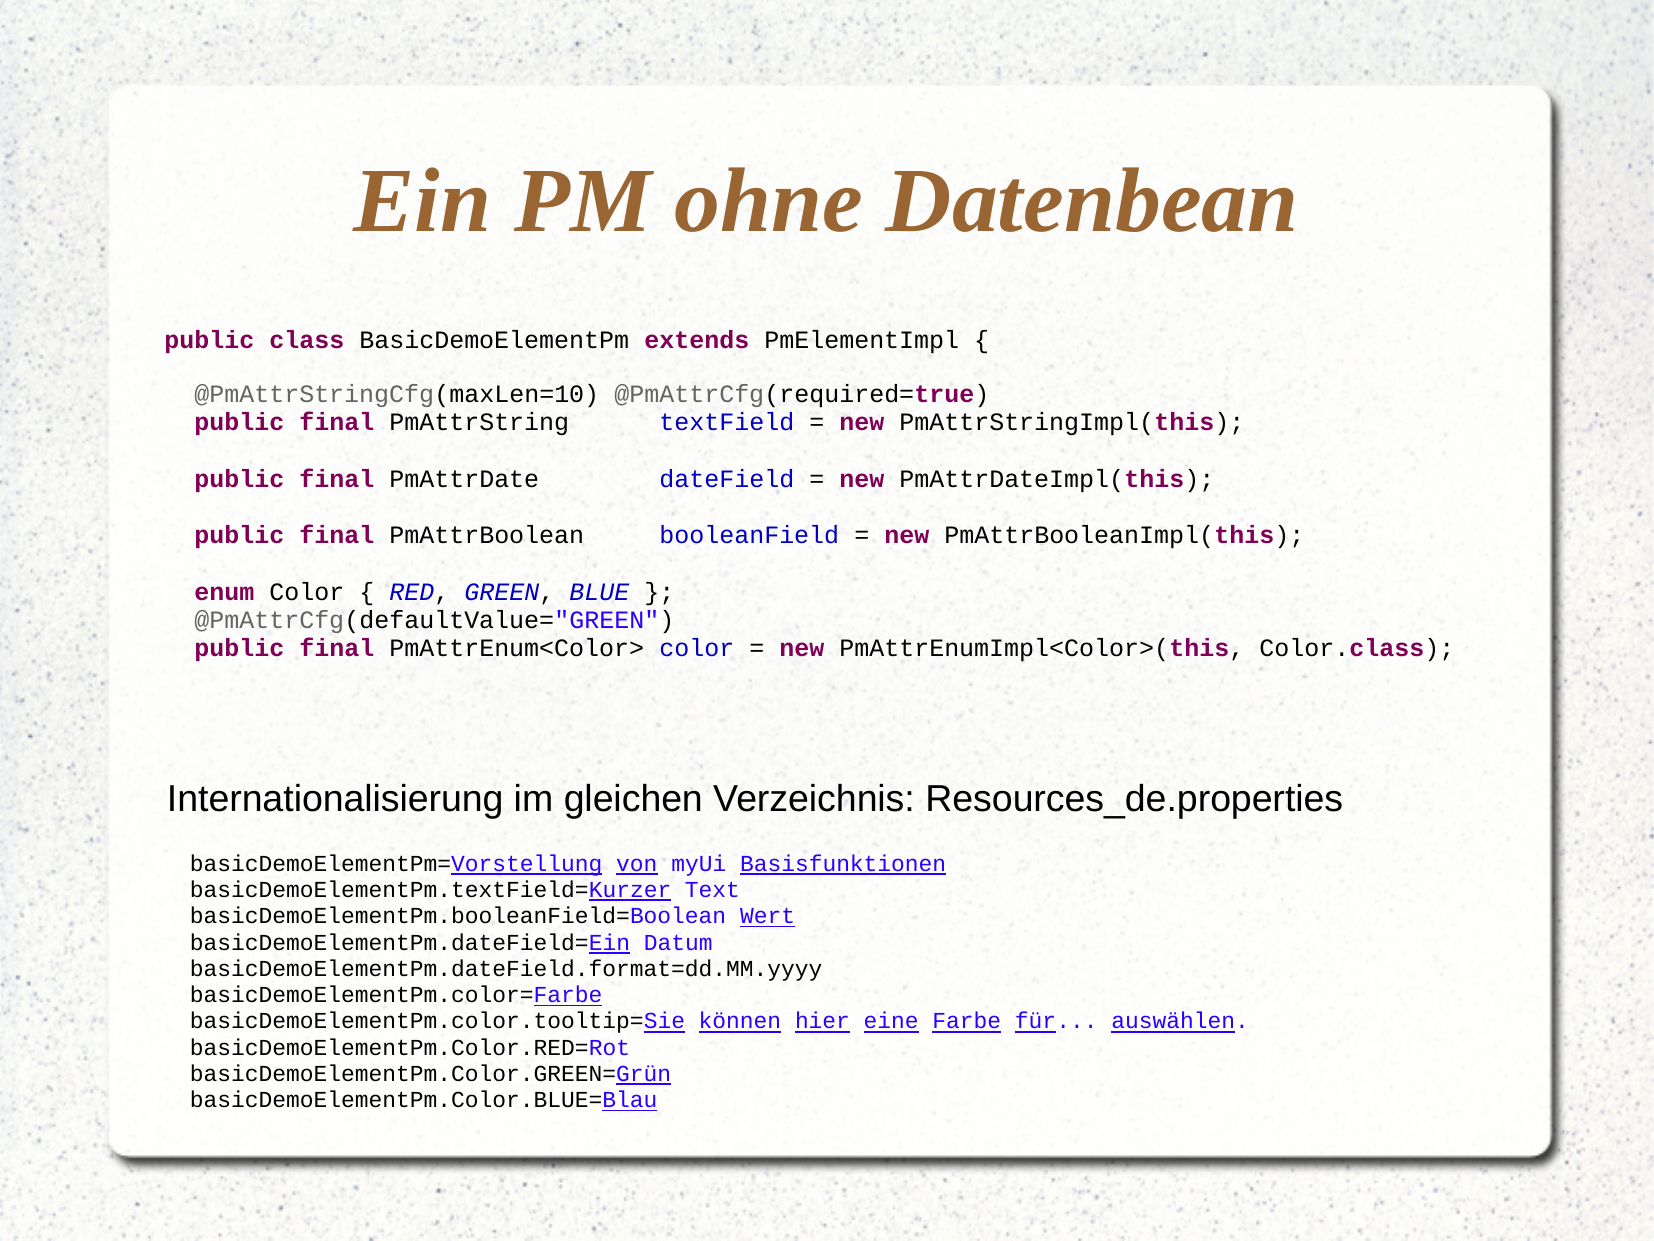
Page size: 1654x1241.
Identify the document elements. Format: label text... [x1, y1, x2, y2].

title Ein PM ohne Datenbean [118, 104, 1536, 297]
text_box basicDemoElementPm=Vorstellung von myUi Basisfunktionen basicDemoElementPm.textField=Kurzer Text basicDemoElementPm.booleanField=Boolean Wert basicDemoElementPm.dateField=Ein Datum basicDemoElementPm.dateField.format=dd.MM.yyyy basicDemoElementPm.color=Farbe basicDemoElementPm.color.tooltip=Sie können hier eine Farbe für... auswählen. basicDemoElementPm.Color.RED=Rot basicDemoElementPm.Color.GREEN=Grün basicDemoElementPm.Color.BLUE=Blau [175, 844, 1264, 1111]
text_box public class BasicDemoElementPm extends PmElementImpl { @PmAttrStringCfg(maxLen=10) @PmAttrCfg(required=true) public final PmAttrString textField = new PmAttrStringImpl(this); public final PmAttrDate dateField = new PmAttrDateImpl(this); public final PmAttrBoolean booleanField = new PmAttrBooleanImpl(this); enum Color { RED, GREEN, BLUE }; @PmAttrCfg(defaultValue="GREEN") public final PmAttrEnum<Color> color = new PmAttrEnumImpl<Color>(this, Color.class); [149, 320, 1567, 755]
text_box Internationalisierung im gleichen Verzeichnis: Resources_de.properties [152, 769, 1359, 827]
picture [0, 0, 1654, 1241]
